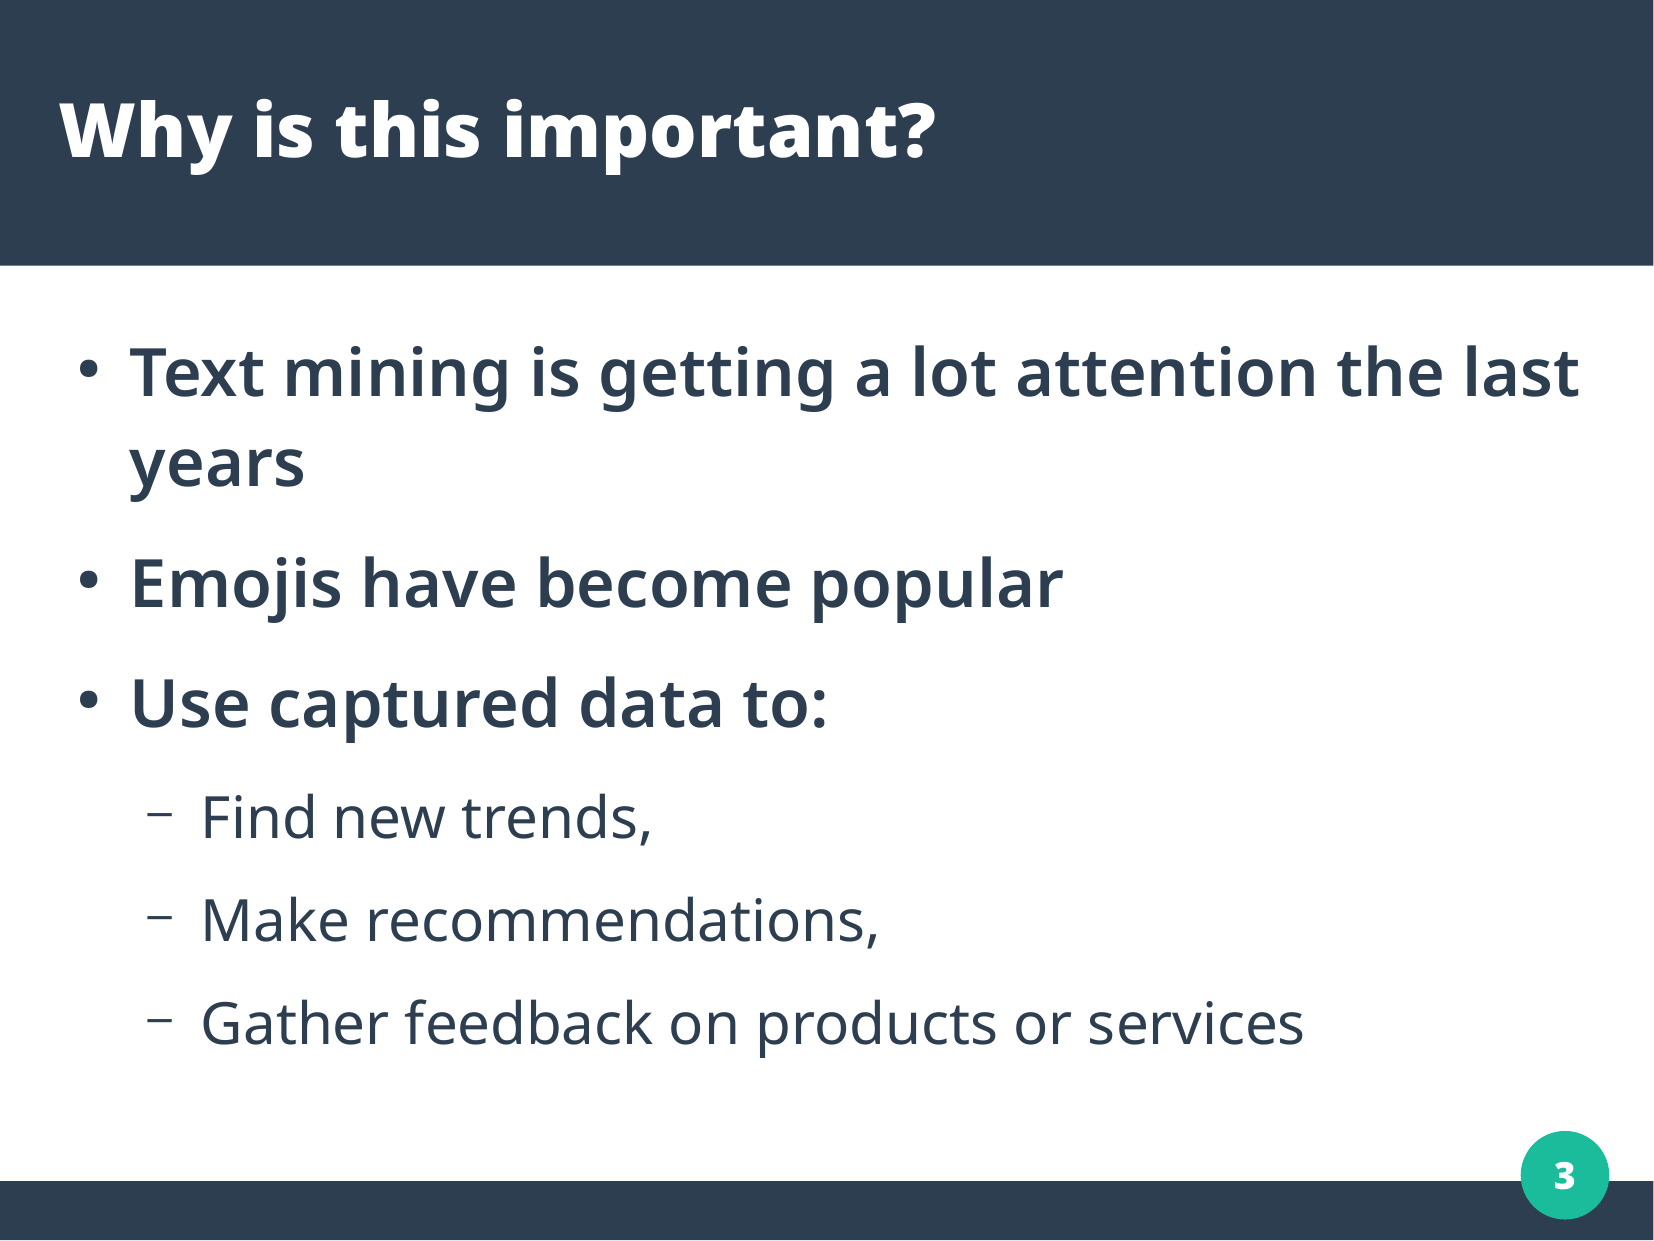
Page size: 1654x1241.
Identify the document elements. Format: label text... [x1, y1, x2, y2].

title Why is this important? [59, 49, 1636, 207]
list Text mining is getting a lot attention the last years Emojis have become popular Use captured data to: Find new trends, Make recommendations, Gather feedback on products or services [59, 324, 1595, 1152]
